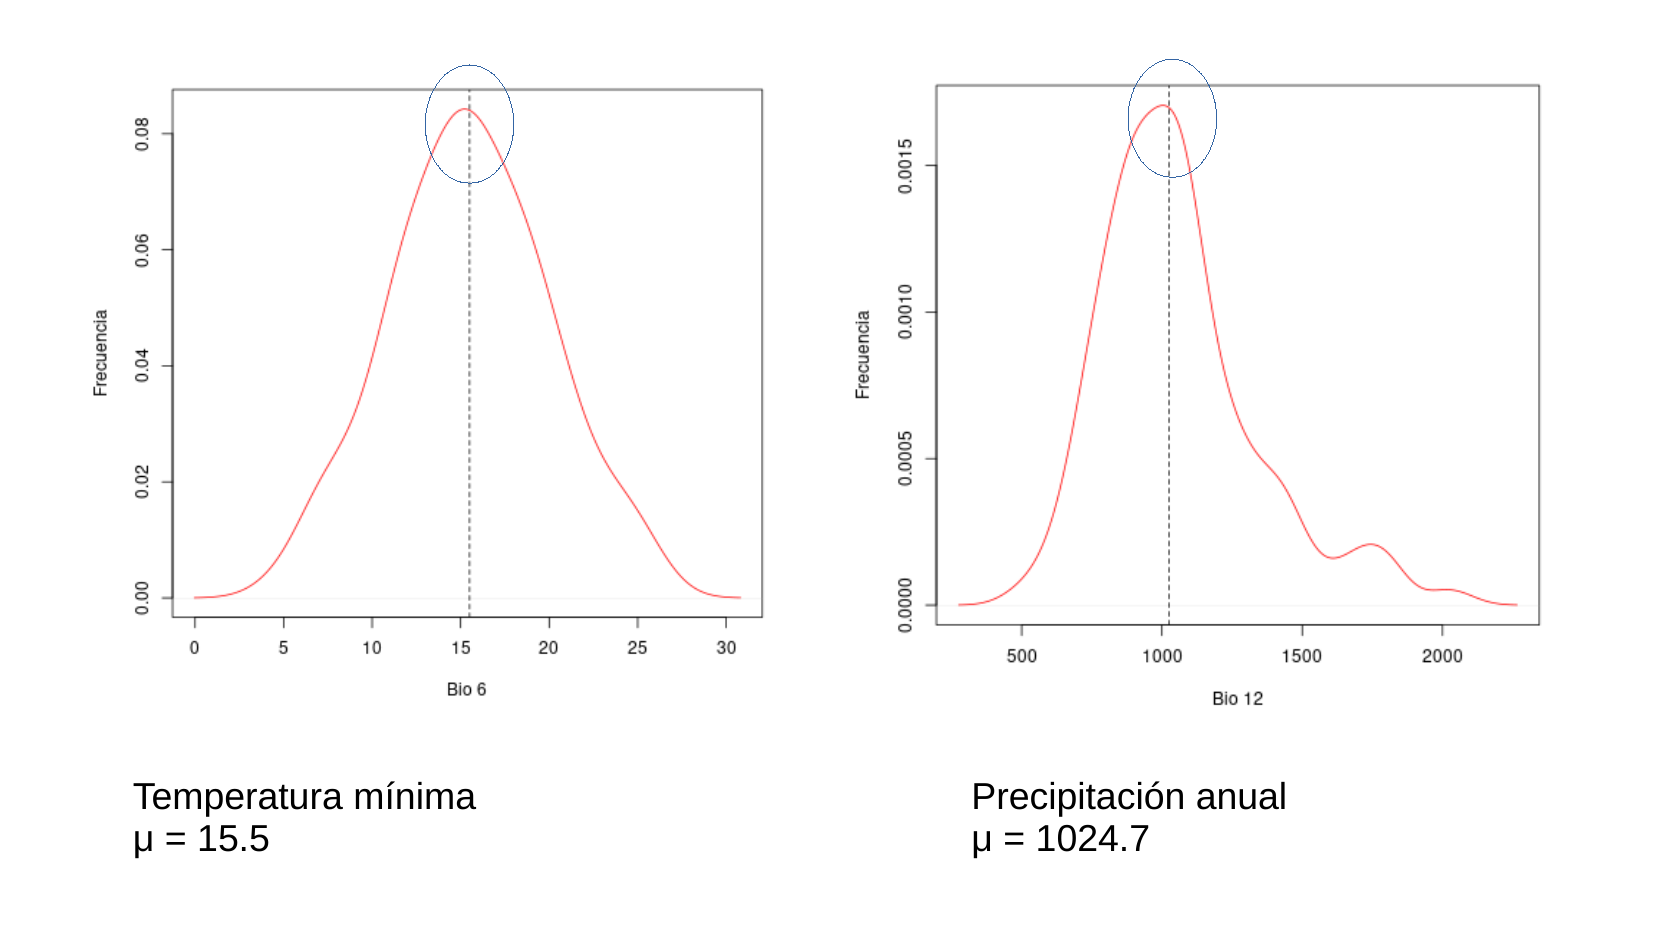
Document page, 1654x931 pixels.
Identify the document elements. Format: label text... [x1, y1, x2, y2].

picture [88, 5, 806, 723]
picture [850, 0, 1584, 733]
text_box Precipitación anual μ = 1024.7 [956, 767, 1636, 867]
text_box Temperatura mínima μ = 15.5 [118, 767, 798, 867]
